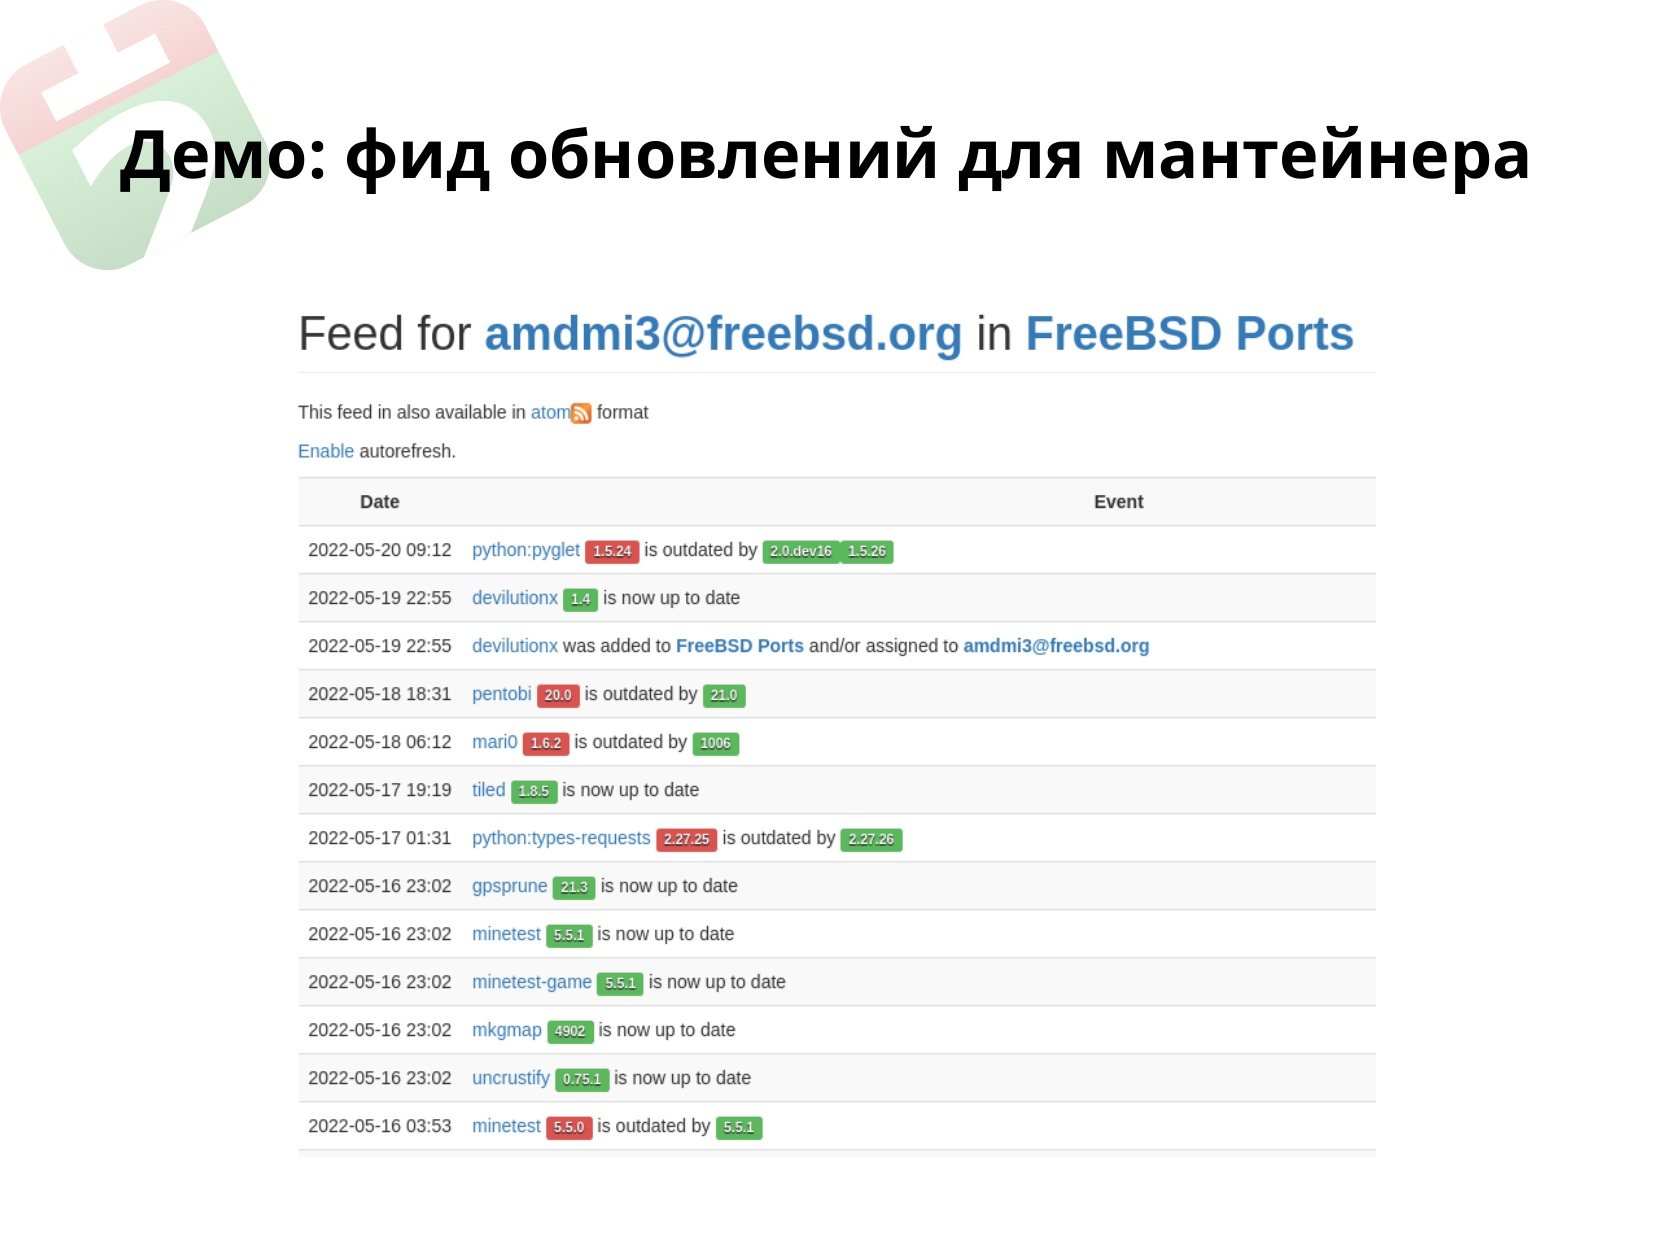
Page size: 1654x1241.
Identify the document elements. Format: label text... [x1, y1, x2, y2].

picture [278, 289, 1376, 1157]
title Демо: фид обновлений для мантейнера [82, 49, 1571, 257]
